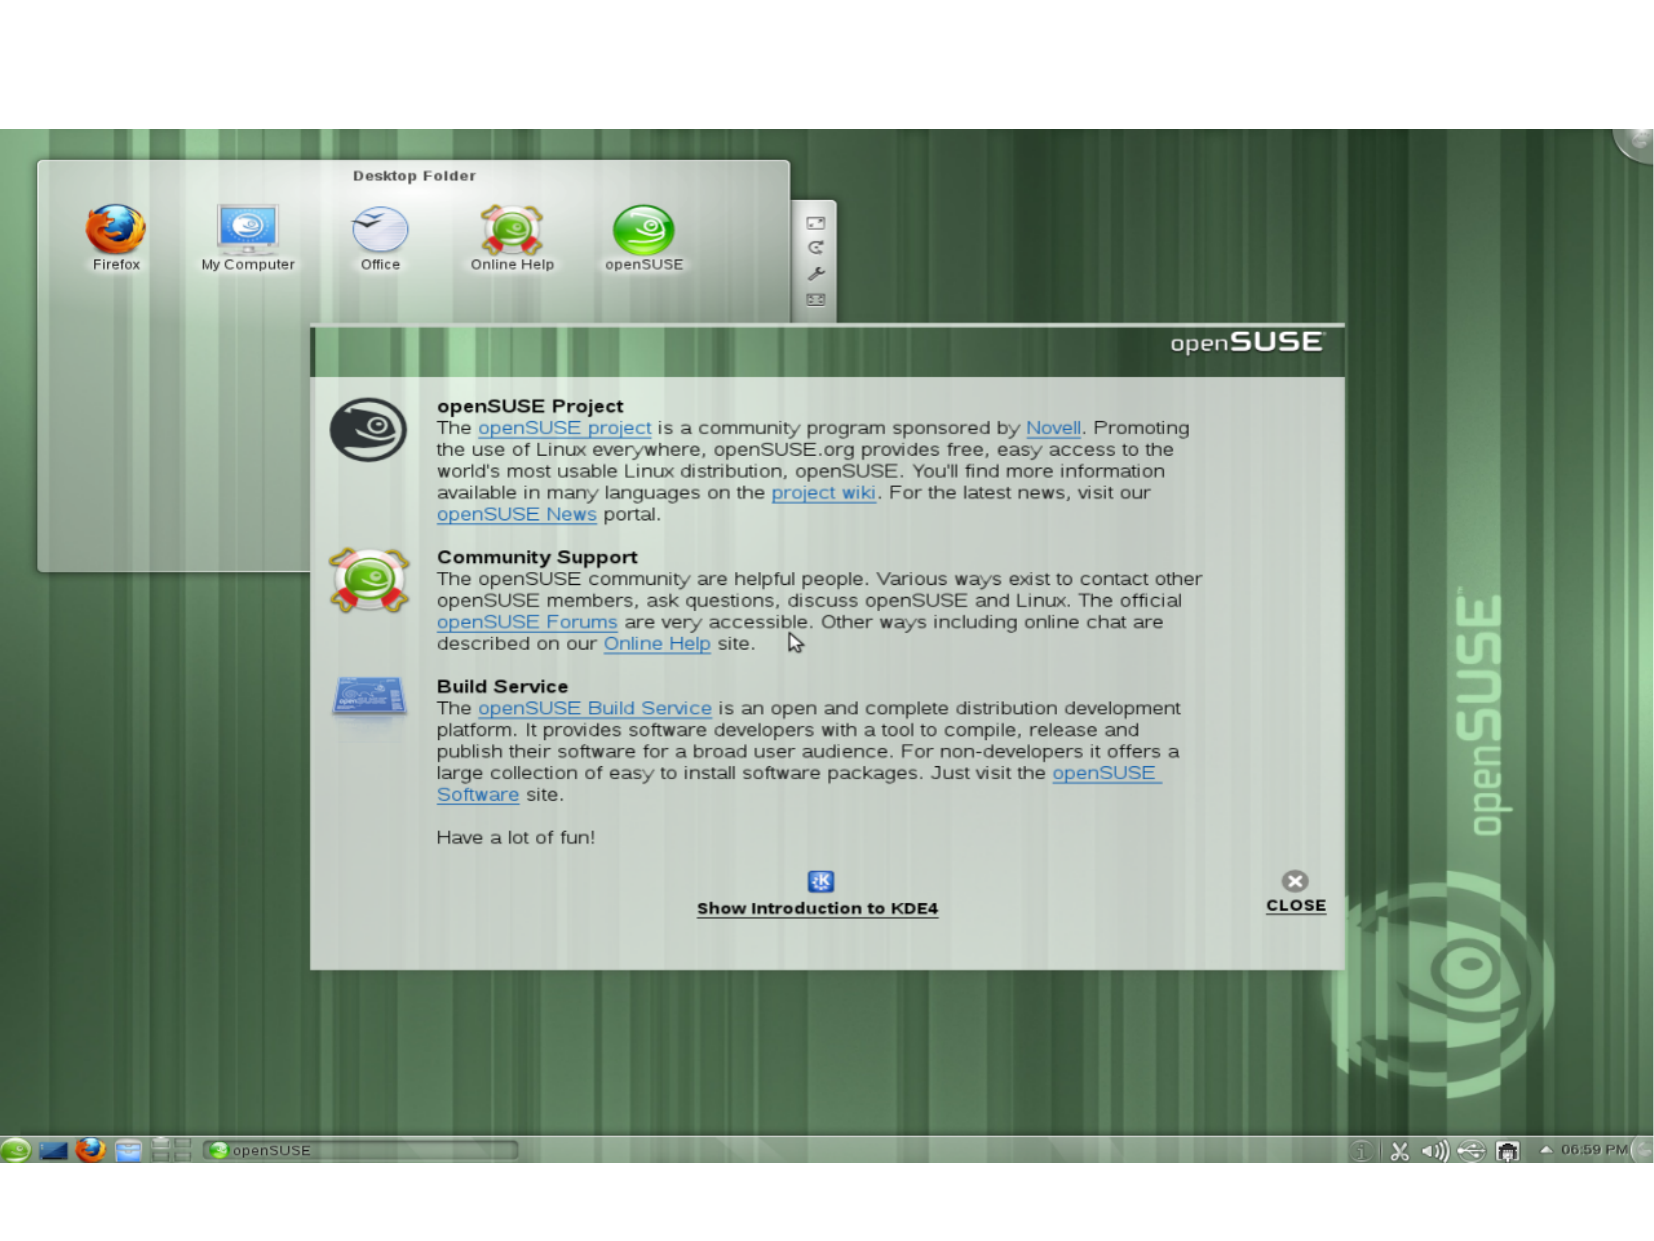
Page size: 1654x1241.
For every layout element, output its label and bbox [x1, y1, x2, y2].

picture [0, 129, 1654, 1163]
